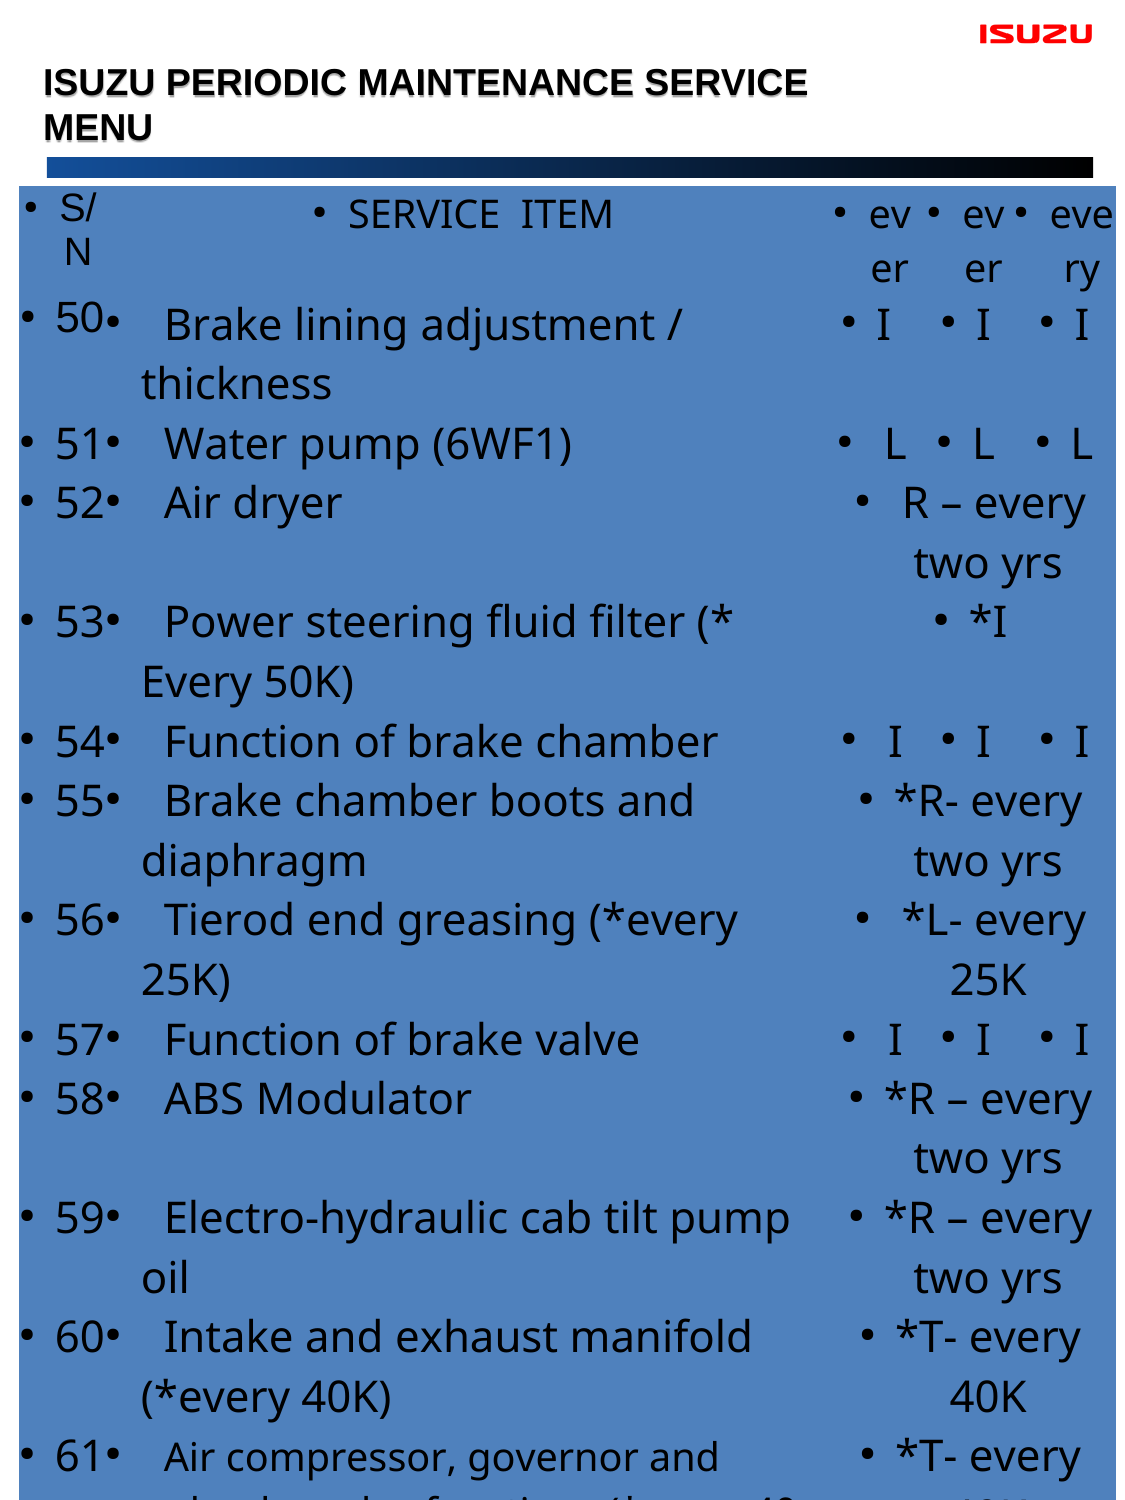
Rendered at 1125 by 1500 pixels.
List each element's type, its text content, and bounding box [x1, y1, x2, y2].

table_cell 59 [19, 1187, 105, 1306]
table_header I [919, 293, 1013, 413]
table_cell L [825, 413, 919, 472]
table_header Brake lining adjustment / thickness [105, 293, 825, 413]
table_cell I [825, 1008, 919, 1068]
table_cell Air compressor, governor and unloader valve functions (*every 40 K) [105, 1425, 825, 1500]
table_cell Function of brake valve [105, 1008, 825, 1068]
table_cell 56 [19, 889, 105, 1008]
table_cell Tierod end greasing (*every 25K) [105, 889, 825, 1008]
text_box ISUZU PERIODIC MAINTENANCE SERVICE MENU [28, 50, 882, 157]
table_cell I [919, 1008, 1013, 1068]
table_cell 55 [19, 770, 105, 889]
table_cell I [919, 710, 1013, 770]
table_cell 53 [19, 591, 105, 710]
table_cell *L- every 25K [825, 889, 1116, 1008]
table_header SERVICE ITEM [102, 186, 825, 293]
table_cell *I [825, 591, 1116, 710]
table_cell *T- every 40K [825, 1425, 1116, 1500]
table_cell *T- every 40K [825, 1306, 1116, 1425]
table_cell 57 [19, 1008, 105, 1068]
table_cell Air dryer [105, 472, 825, 591]
table_cell *R – every two yrs [825, 1068, 1116, 1187]
table_cell 54 [19, 710, 105, 770]
table_cell ABS Modulator [105, 1068, 825, 1187]
table_cell Water pump (6WF1) [105, 413, 825, 472]
table_cell Function of brake chamber [105, 710, 825, 770]
table_header I [825, 293, 919, 413]
table_cell I [1013, 710, 1116, 770]
table_cell I [1013, 1008, 1116, 1068]
table_cell *R- every two yrs [825, 770, 1116, 889]
table_cell L [1013, 413, 1116, 472]
table_header 50 [19, 293, 105, 413]
table_cell *R – every two yrs [825, 1187, 1116, 1306]
table_header every 20K [1013, 186, 1116, 293]
table_header I [1013, 293, 1116, 413]
table_cell 52 [19, 472, 105, 591]
table_cell 61 [19, 1425, 105, 1500]
table_cell Power steering fluid filter (* Every 50K) [105, 591, 825, 710]
table_cell Intake and exhaust manifold (*every 40K) [105, 1306, 825, 1425]
table_header every 10K [919, 186, 1013, 293]
table_cell 60 [19, 1306, 105, 1425]
table_cell L [919, 413, 1013, 472]
table_cell I [825, 710, 919, 770]
table_cell 58 [19, 1068, 105, 1187]
table_header every 5K [825, 186, 919, 293]
table_cell Electro-hydraulic cab tilt pump oil [105, 1187, 825, 1306]
table_header S/N [19, 186, 102, 293]
table_cell 51 [19, 413, 105, 472]
table_cell R – every two yrs [825, 472, 1116, 591]
table_cell Brake chamber boots and diaphragm [105, 770, 825, 889]
